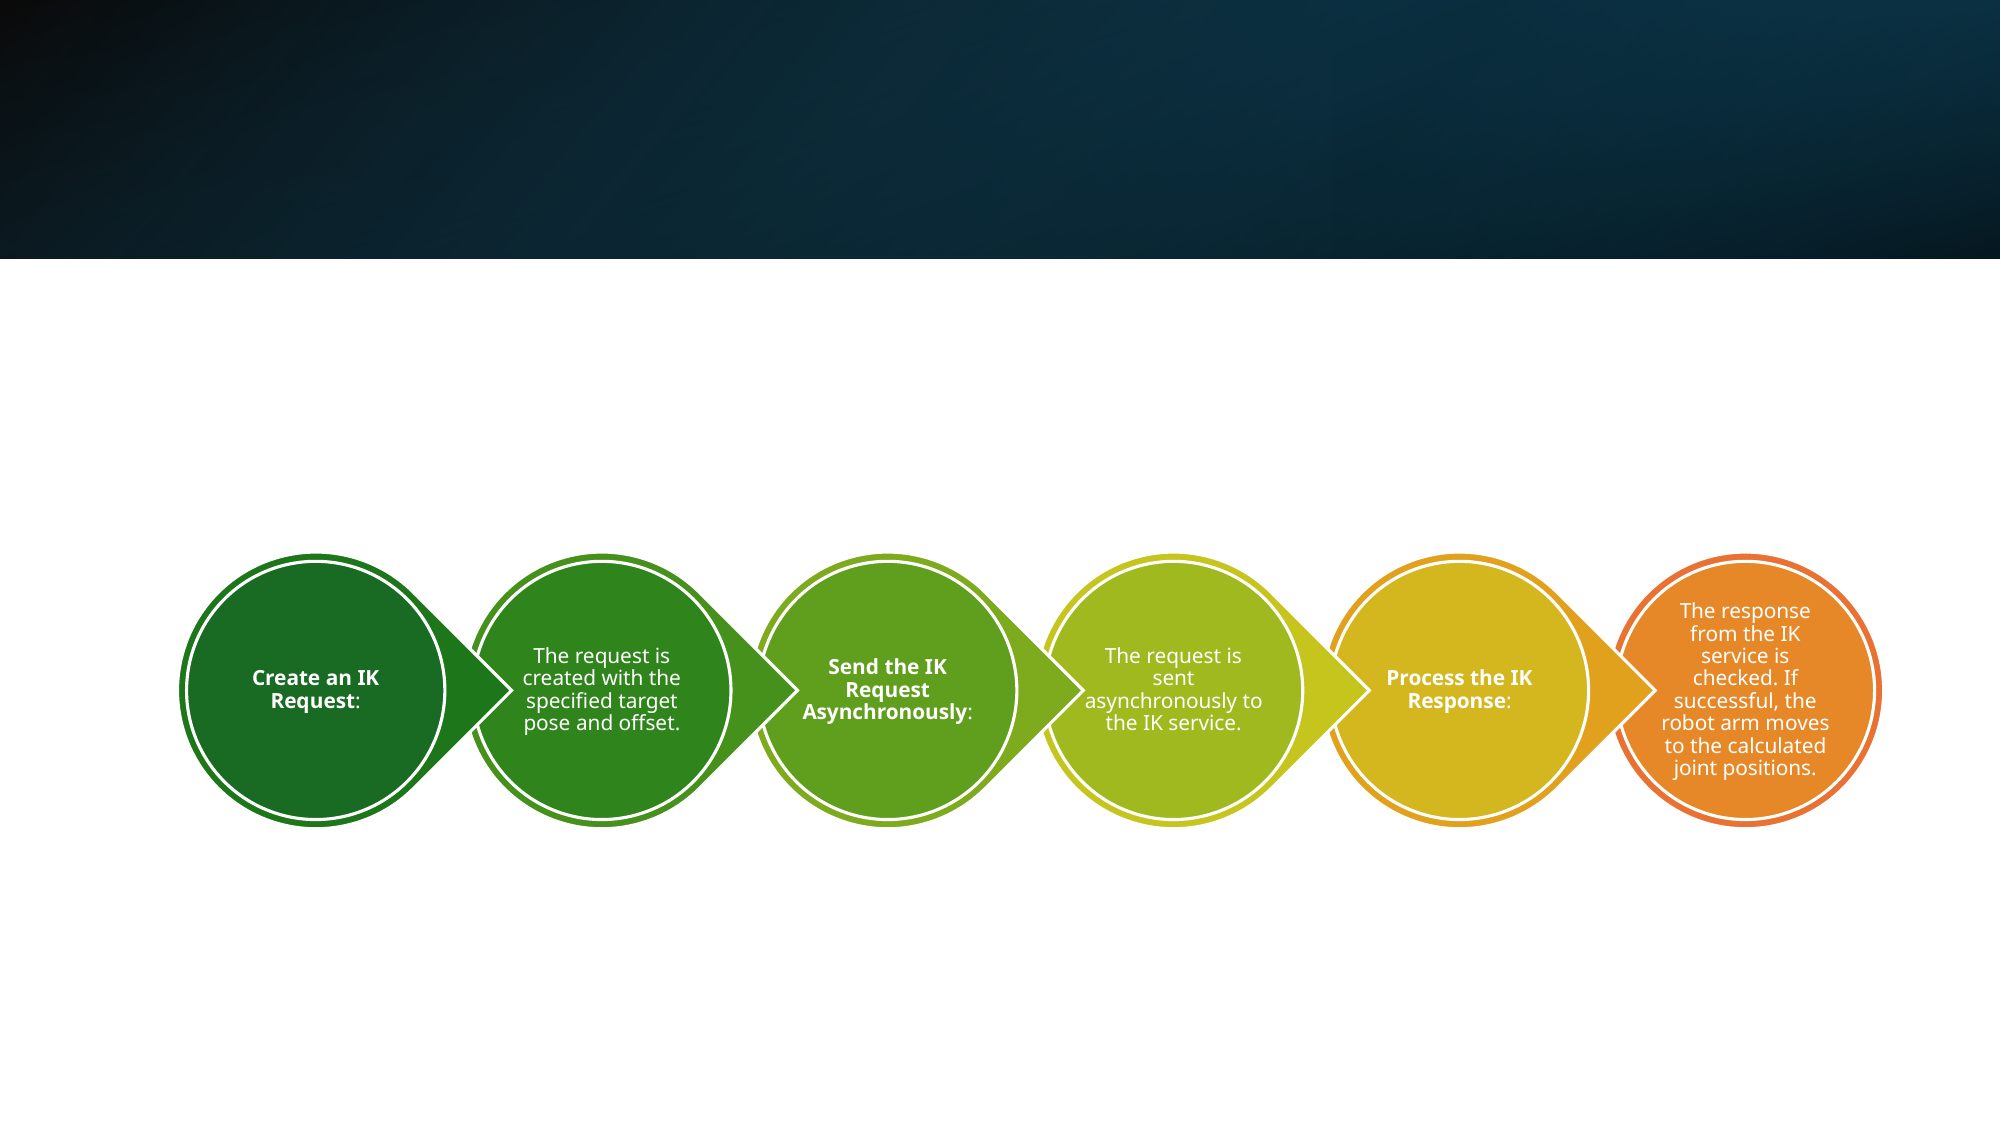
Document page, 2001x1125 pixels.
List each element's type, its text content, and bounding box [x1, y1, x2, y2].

text_box Process the IK Response: [1335, 561, 1589, 820]
text_box [0, 0, 2000, 1125]
text_box The request is sent asynchronously to the IK service. [1049, 561, 1303, 820]
text_box The request is created with the specified target pose and offset. [477, 561, 731, 820]
text_box Send the IK Request Asynchronously: [763, 561, 1017, 820]
text_box Create an IK Request: [186, 561, 445, 820]
text_box The response from the IK service is checked. If successful, the robot arm moves to the calculated joint positions. [1621, 561, 1875, 820]
